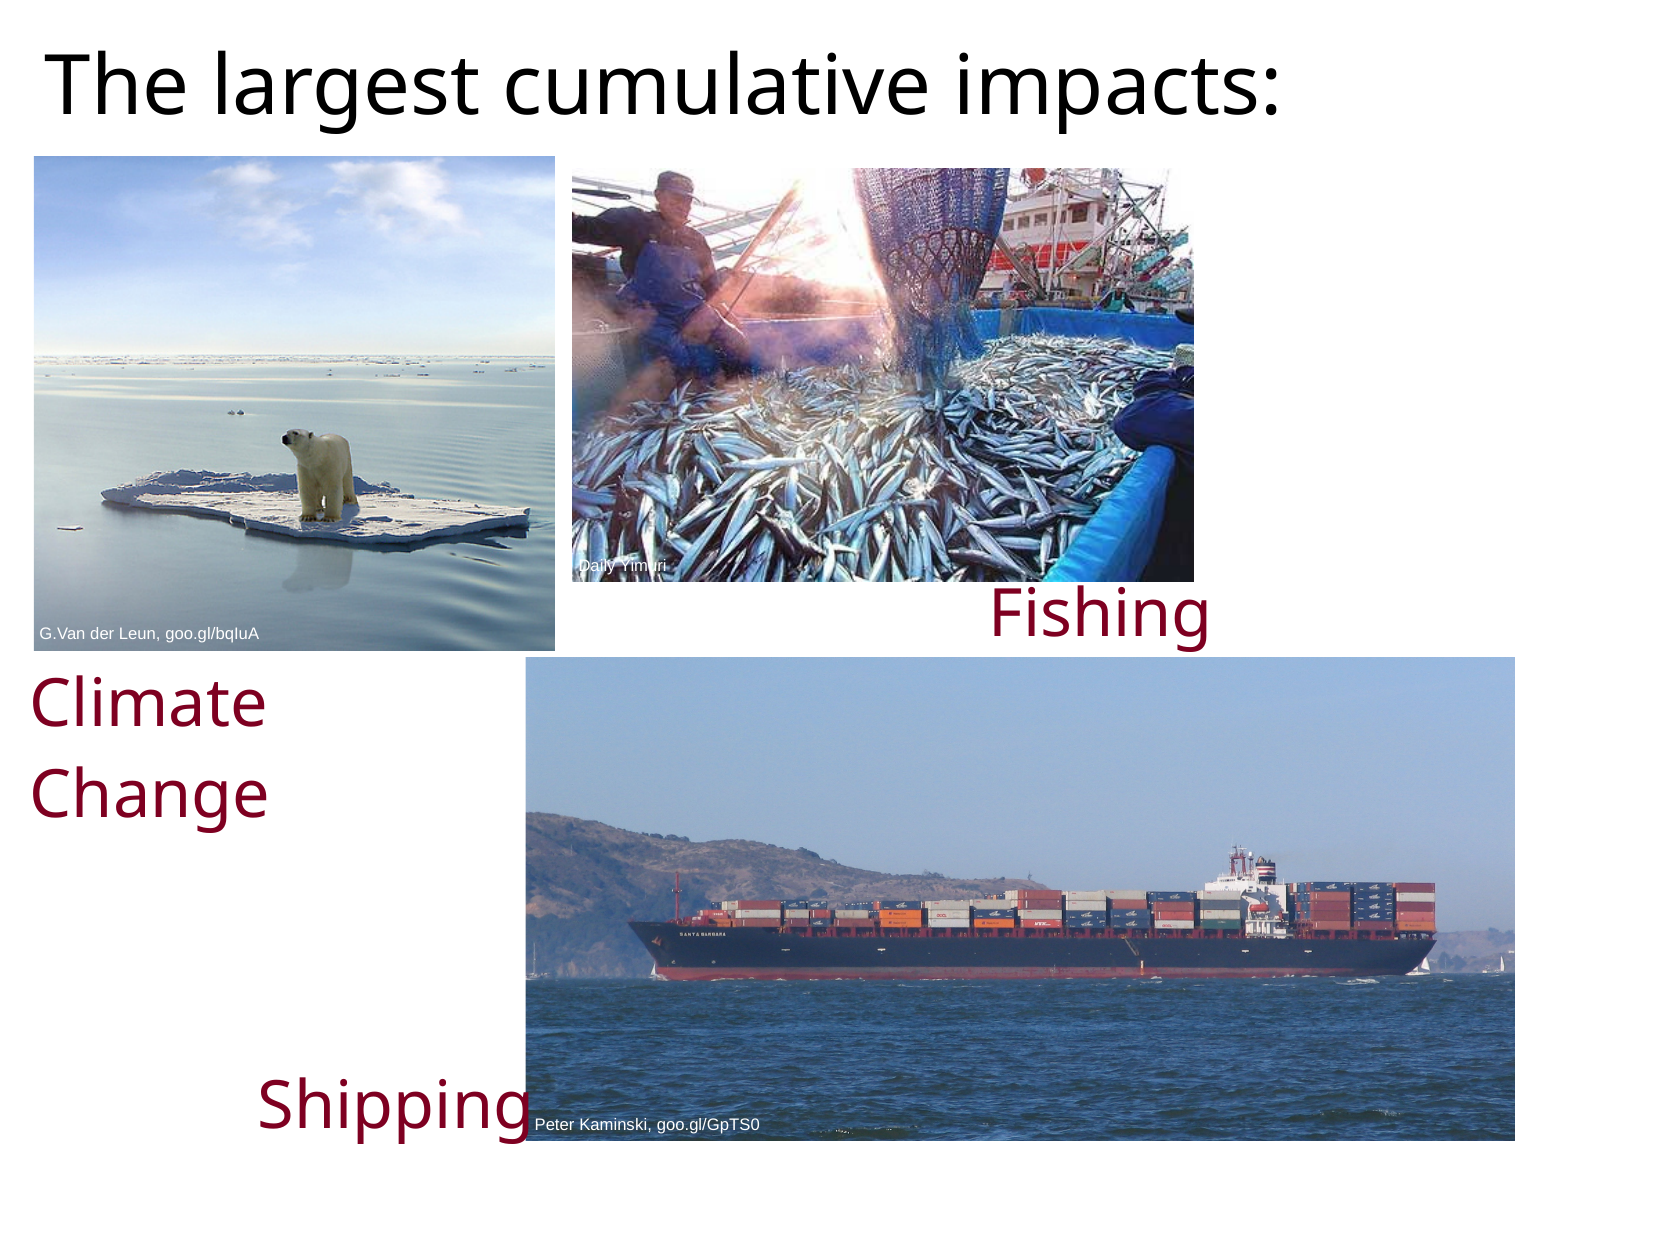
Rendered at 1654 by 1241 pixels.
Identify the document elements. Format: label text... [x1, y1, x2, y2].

text_box Fishing [973, 558, 1389, 660]
text_box The largest cumulative impacts: [30, 18, 1653, 574]
picture [525, 657, 1516, 1141]
text_box G.Van der Leun, goo.gl/bqIuA [24, 616, 275, 651]
picture [572, 168, 1194, 583]
text_box Peter Kaminski, goo.gl/GpTS0 [519, 1107, 776, 1141]
text_box Shipping [243, 1050, 649, 1238]
text_box Climate Change [15, 648, 496, 750]
picture [33, 156, 556, 651]
text_box Daily Yimuri [563, 548, 683, 583]
